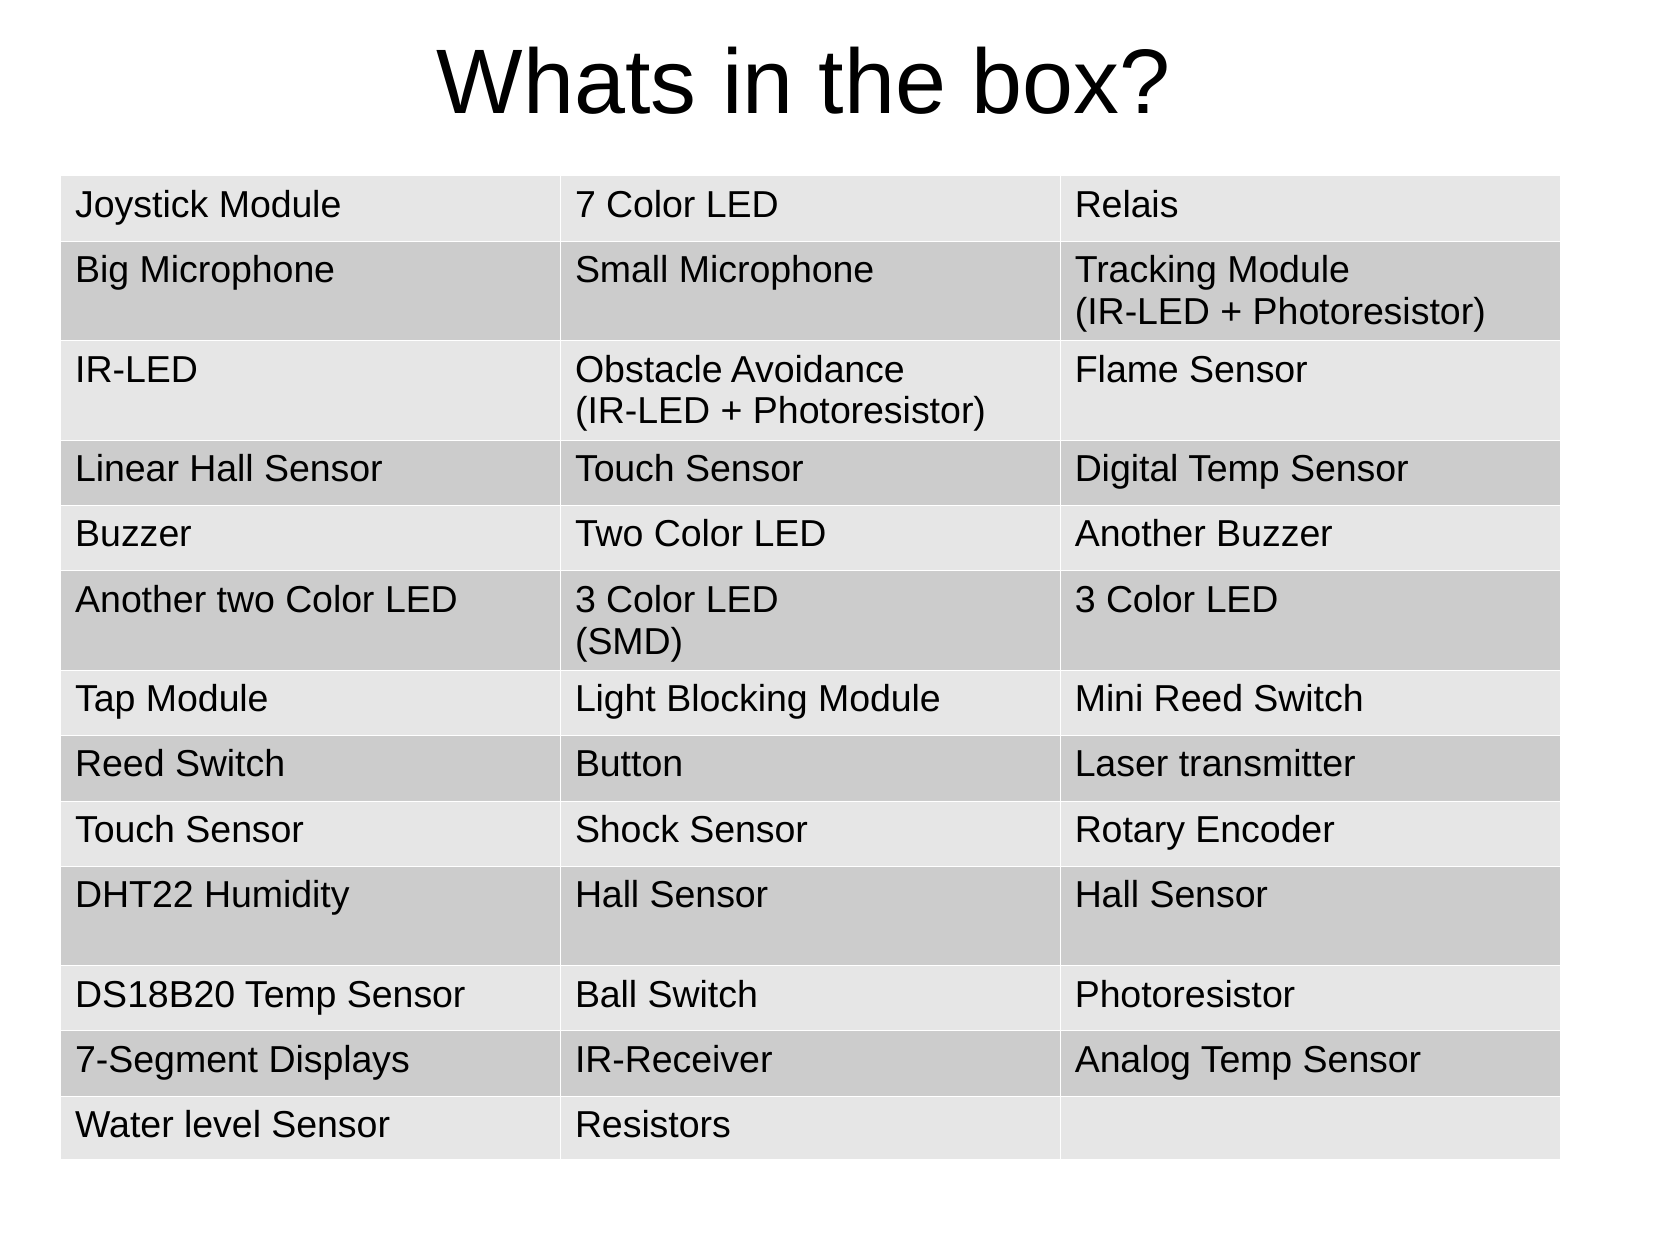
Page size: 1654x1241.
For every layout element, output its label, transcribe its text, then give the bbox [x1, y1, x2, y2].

table_cell Two Color LED [561, 506, 1060, 570]
table_cell Laser transmitter [1061, 736, 1560, 801]
table_cell Touch Sensor [61, 802, 560, 866]
table_cell Tap Module [61, 671, 560, 735]
table_cell Resistors [561, 1097, 1060, 1159]
table_cell Obstacle Avoidance (IR-LED + Photoresistor) [561, 341, 1060, 440]
table_header Joystick Module [61, 176, 560, 241]
table_cell Photoresistor [1061, 966, 1560, 1030]
table_cell Another two Color LED [61, 571, 560, 670]
table_cell Touch Sensor [561, 441, 1060, 505]
table_header 7 Color LED [561, 176, 1060, 241]
table_cell Shock Sensor [561, 802, 1060, 866]
table_cell Small Microphone [561, 242, 1060, 340]
table_cell Tracking Module (IR-LED + Photoresistor) [1061, 242, 1560, 340]
table_cell Digital Temp Sensor [1061, 441, 1560, 505]
table_cell Rotary Encoder [1061, 802, 1560, 866]
table_cell Mini Reed Switch [1061, 671, 1560, 735]
table_cell IR-Receiver [561, 1031, 1060, 1096]
table_cell Ball Switch [561, 966, 1060, 1030]
table_cell 7-Segment Displays [61, 1031, 560, 1096]
table_cell Reed Switch [61, 736, 560, 801]
table_cell Hall Sensor [1061, 867, 1560, 965]
table_cell Flame Sensor [1061, 341, 1560, 440]
table_cell 3 Color LED [1061, 571, 1560, 670]
table_cell Button [561, 736, 1060, 801]
table_cell Big Microphone [61, 242, 560, 340]
table_cell [1061, 1097, 1560, 1159]
table_cell 3 Color LED (SMD) [561, 571, 1060, 670]
table_cell Linear Hall Sensor [61, 441, 560, 505]
table_cell IR-LED [61, 341, 560, 440]
table_cell DS18B20 Temp Sensor [61, 966, 560, 1030]
table_cell Buzzer [61, 506, 560, 570]
table_cell Water level Sensor [61, 1097, 560, 1159]
table_cell Hall Sensor [561, 867, 1060, 965]
table_cell Analog Temp Sensor [1061, 1031, 1560, 1096]
table_cell DHT22 Humidity [61, 867, 560, 965]
table_header Relais [1061, 176, 1560, 241]
table_cell Another Buzzer [1061, 506, 1560, 570]
table_cell Light Blocking Module [561, 671, 1060, 735]
title Whats in the box? [60, 30, 1549, 133]
